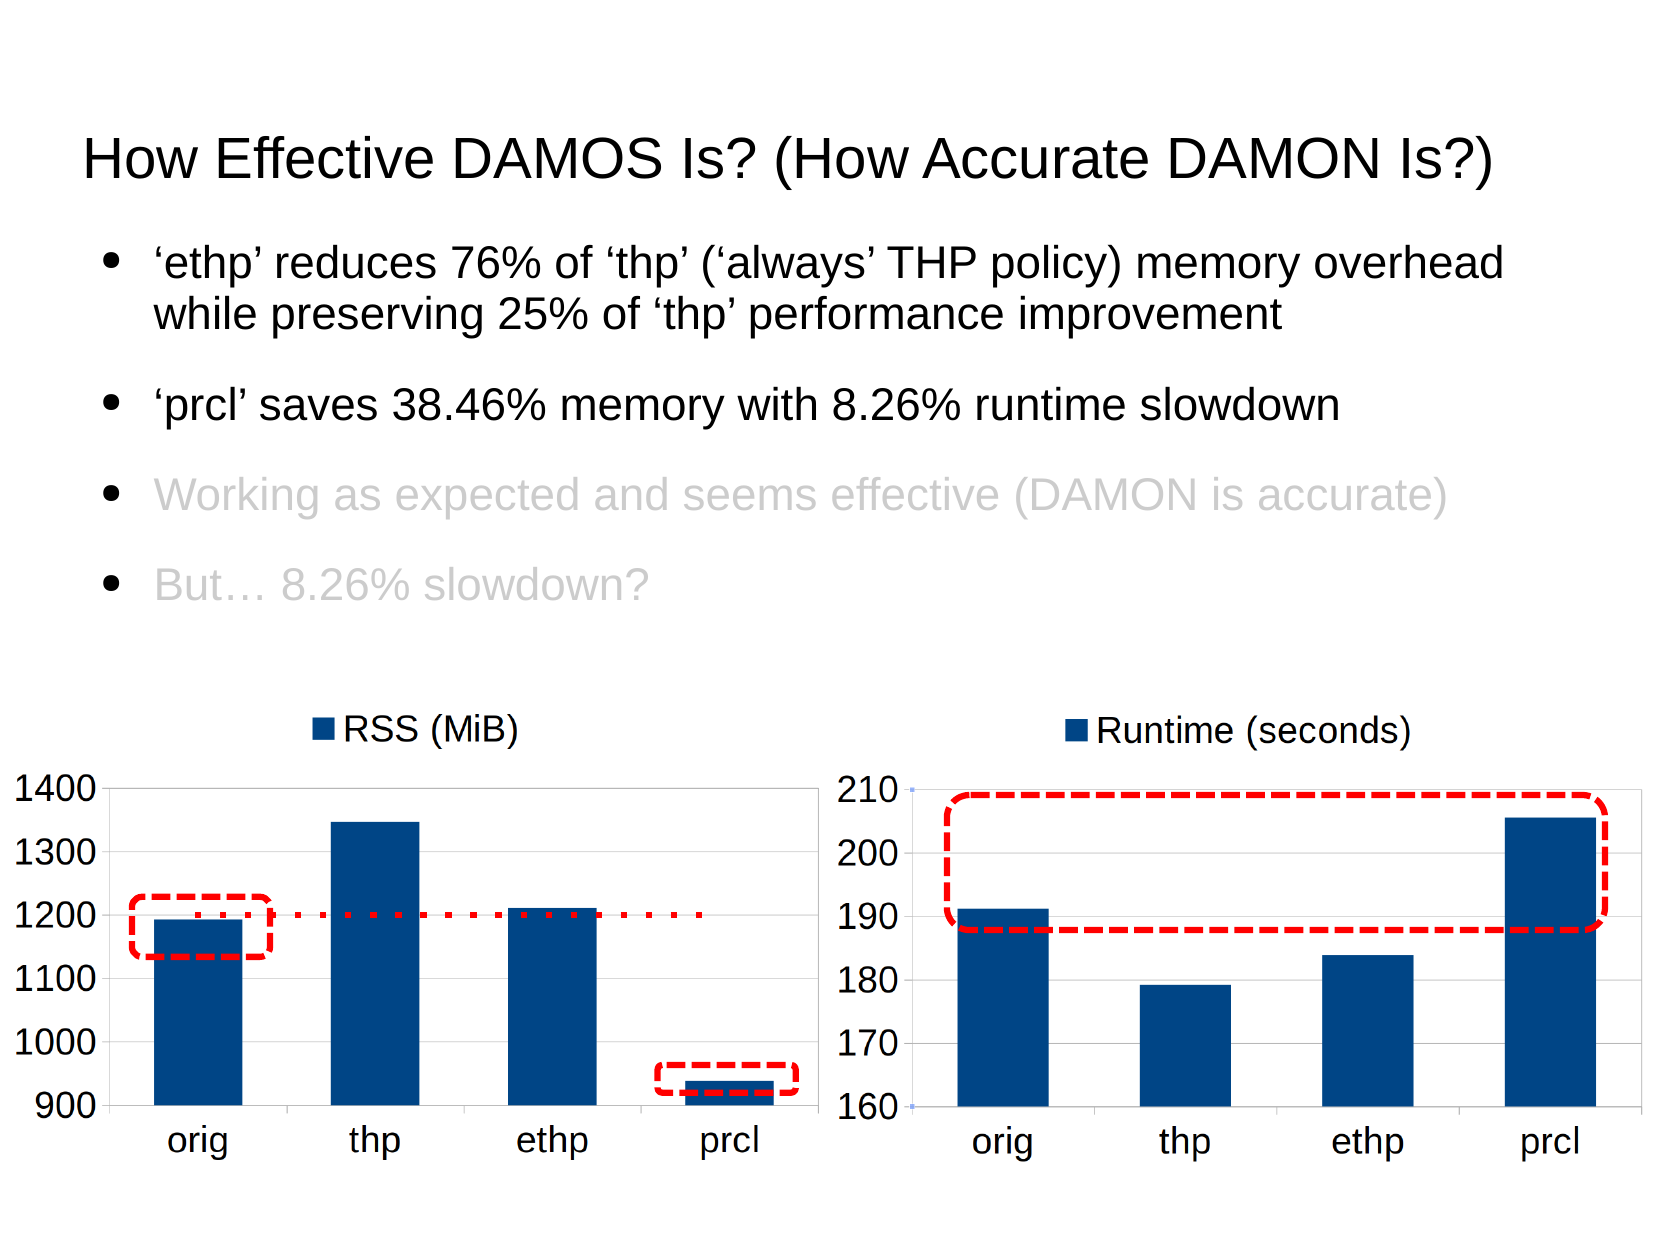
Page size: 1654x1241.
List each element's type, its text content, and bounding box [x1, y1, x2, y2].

list ‘ethp’ reduces 76% of ‘thp’ (‘always’ THP policy) memory overhead while preserving 25% of ‘thp’ performance improvement ‘prcl’ saves 38.46% memory with 8.26% runtime slowdown Working as expected and seems effective (DAMON is accurate) But… 8.26% slowdown? [82, 236, 1571, 710]
picture [6, 704, 1654, 1165]
title How Effective DAMOS Is? (How Accurate DAMON Is?) [82, 108, 1571, 210]
